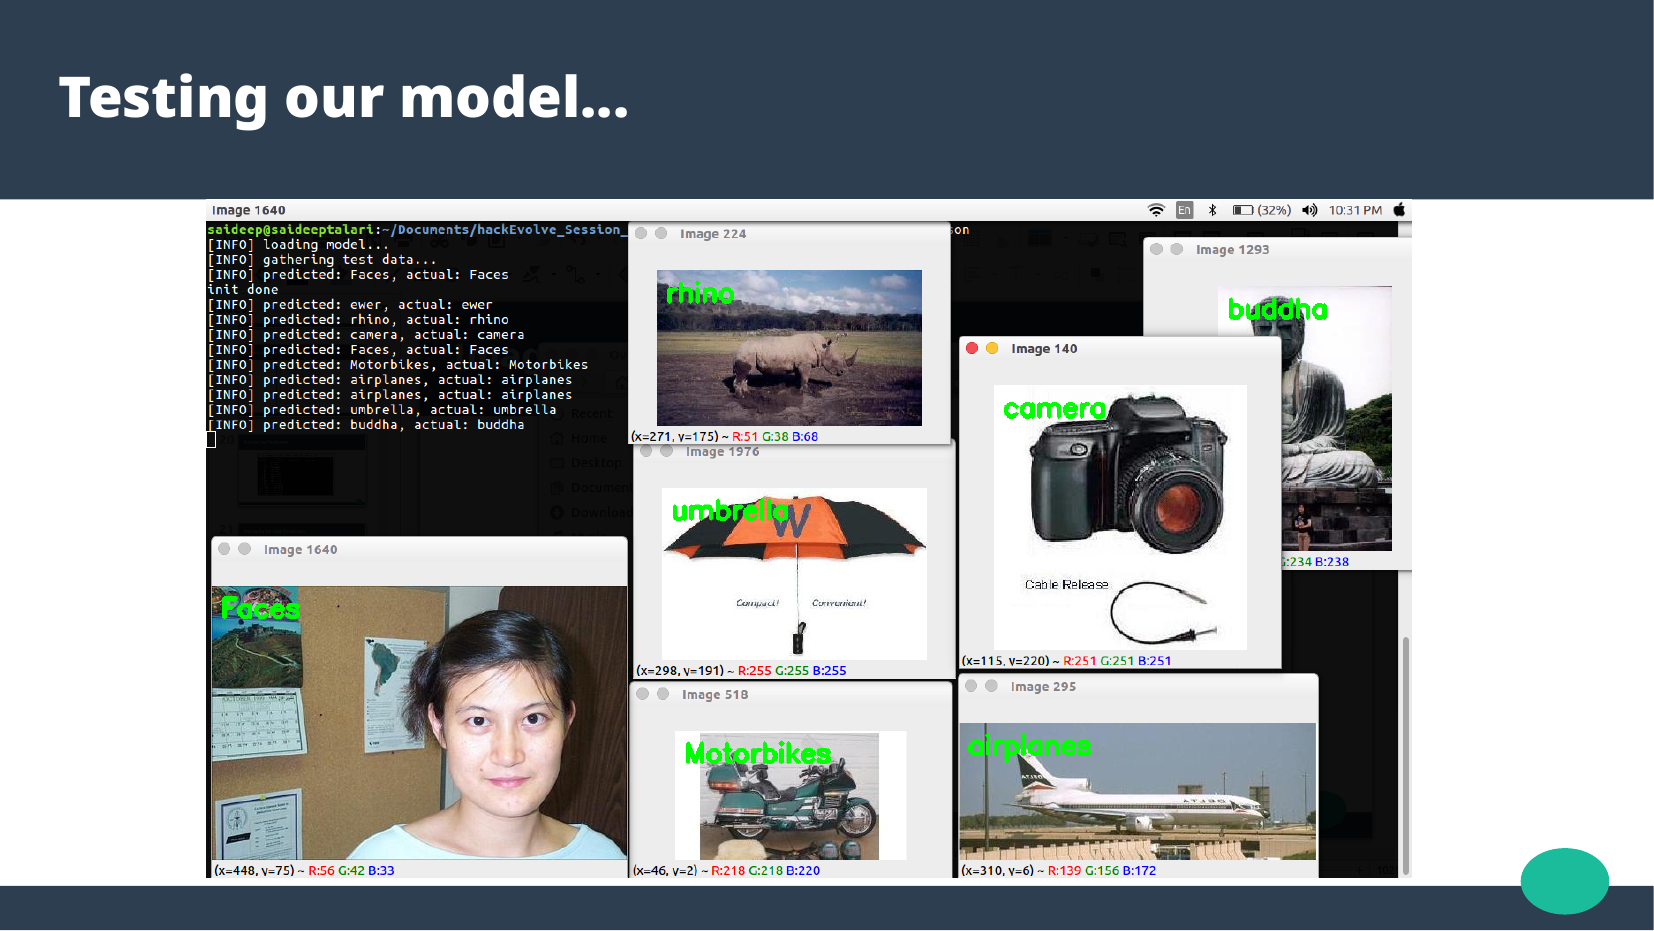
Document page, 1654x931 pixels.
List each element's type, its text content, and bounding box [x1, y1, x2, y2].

title Testing our model... [59, 37, 1595, 155]
picture [206, 199, 1412, 878]
